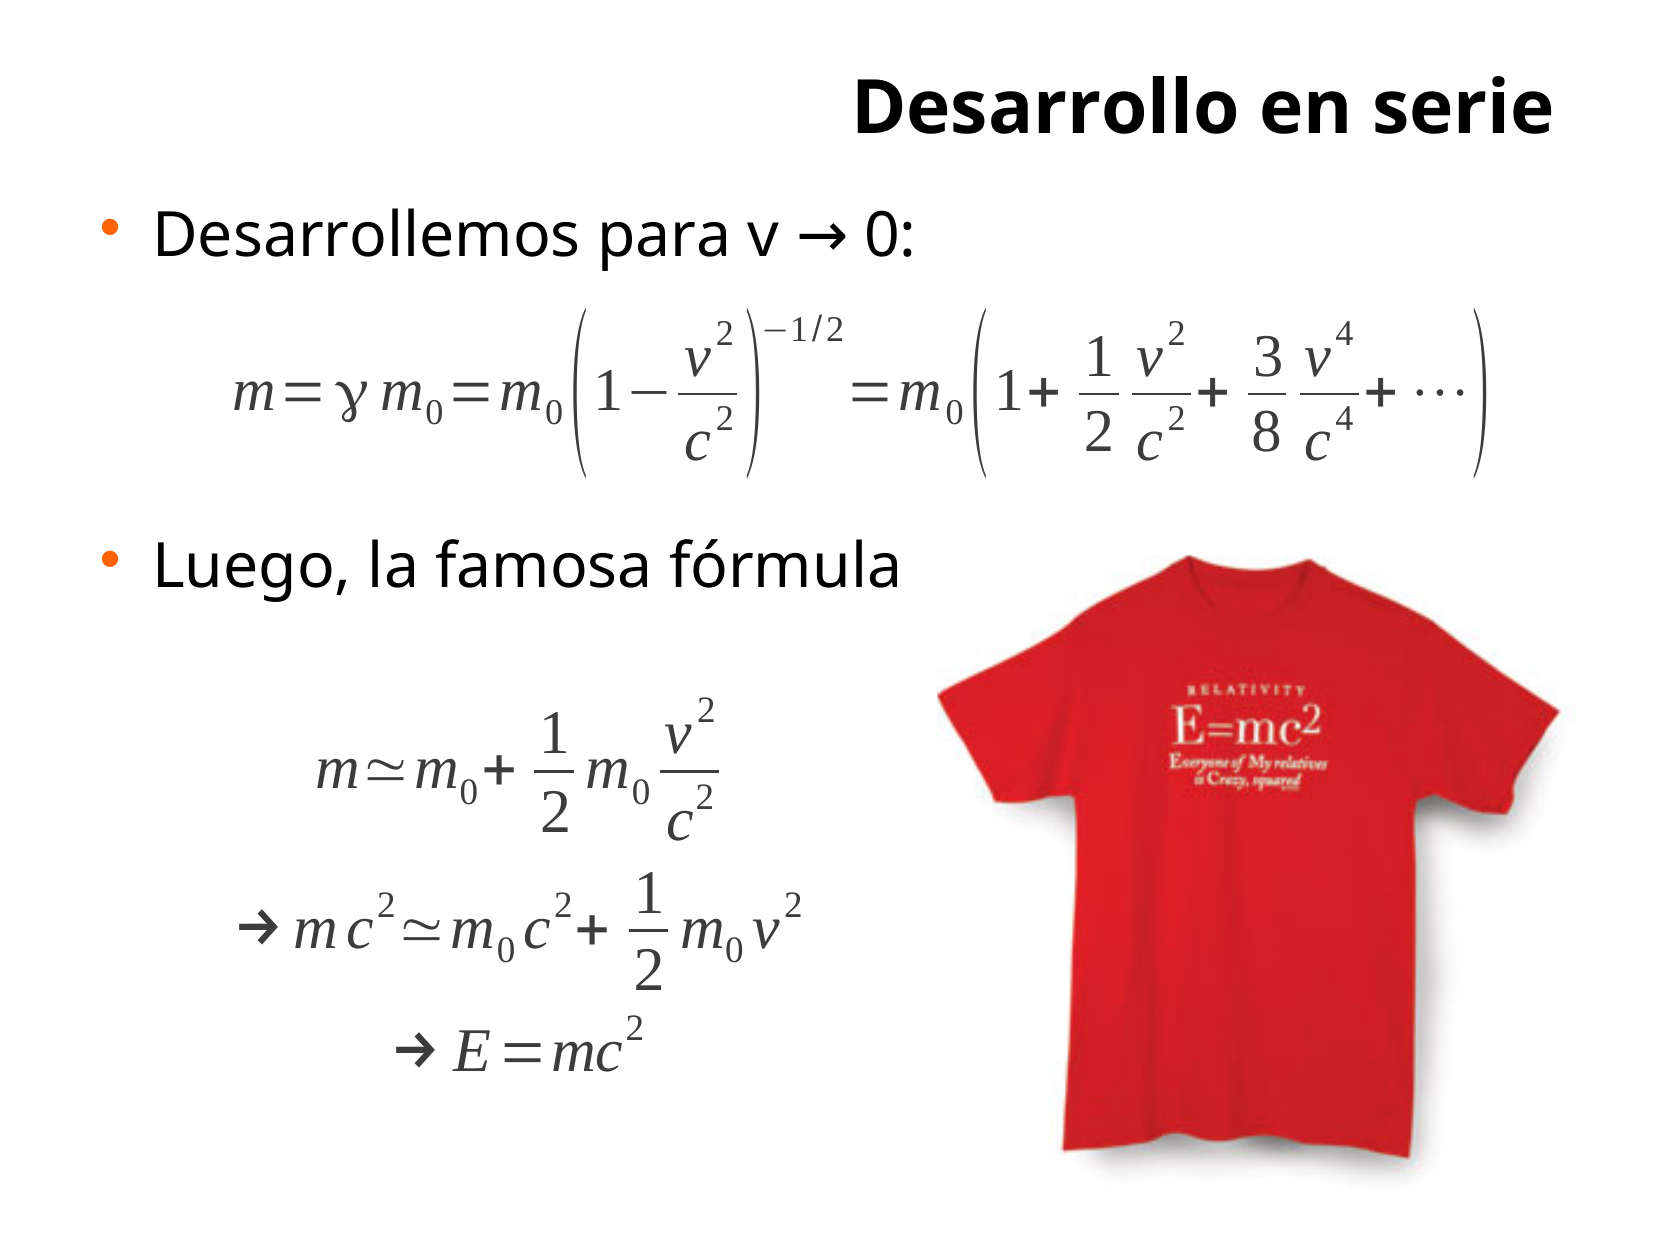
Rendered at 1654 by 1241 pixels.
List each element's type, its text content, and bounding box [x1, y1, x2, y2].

chart [225, 304, 1504, 488]
picture [937, 555, 1576, 1201]
list Desarrollemos para v → 0: Luego, la famosa fórmula [82, 187, 1571, 1007]
chart [225, 689, 812, 1088]
title Desarrollo en serie [86, 49, 1575, 151]
